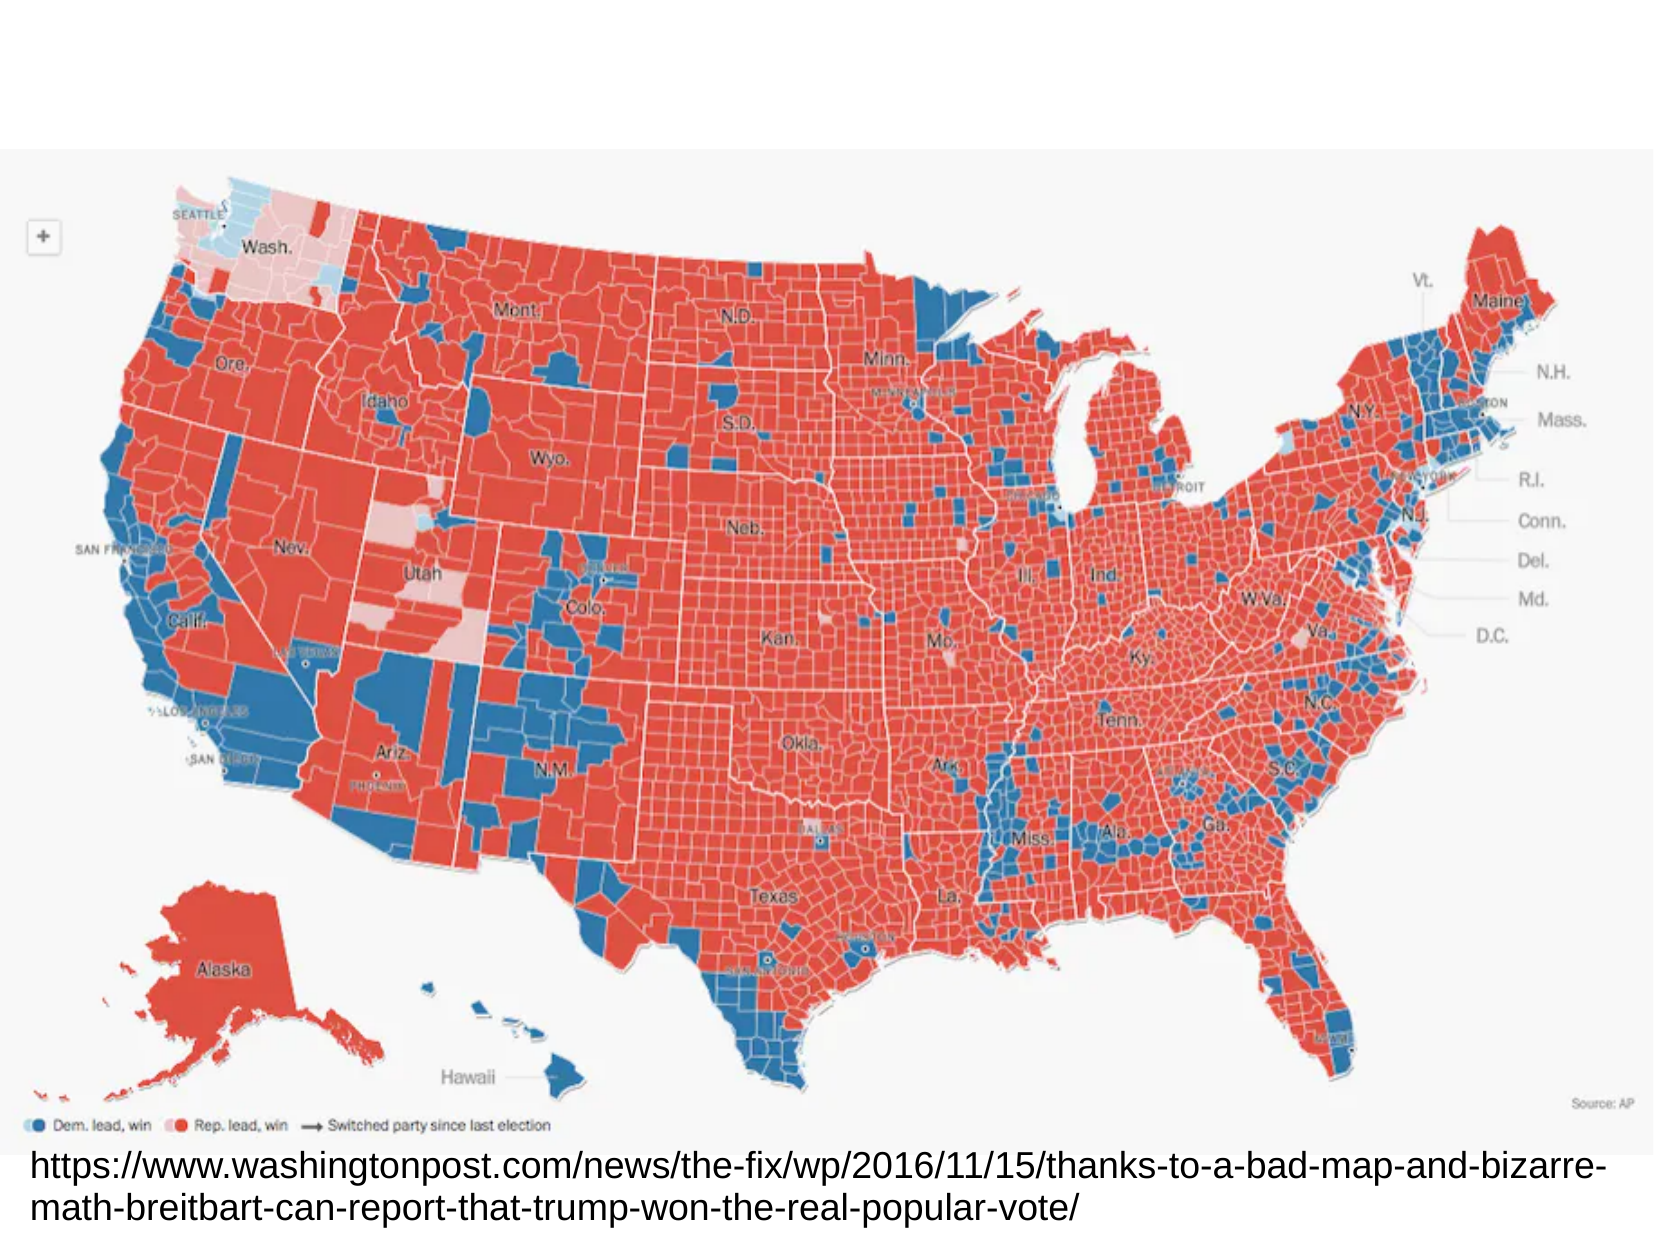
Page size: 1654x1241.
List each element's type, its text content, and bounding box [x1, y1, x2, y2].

text_box https://www.washingtonpost.com/news/the-fix/wp/2016/11/15/thanks-to-a-bad-map-and-bizarre-math-breitbart-can-report-that-trump-won-the-real-popular-vote/ [15, 1137, 1654, 1241]
picture [0, 149, 1654, 1156]
